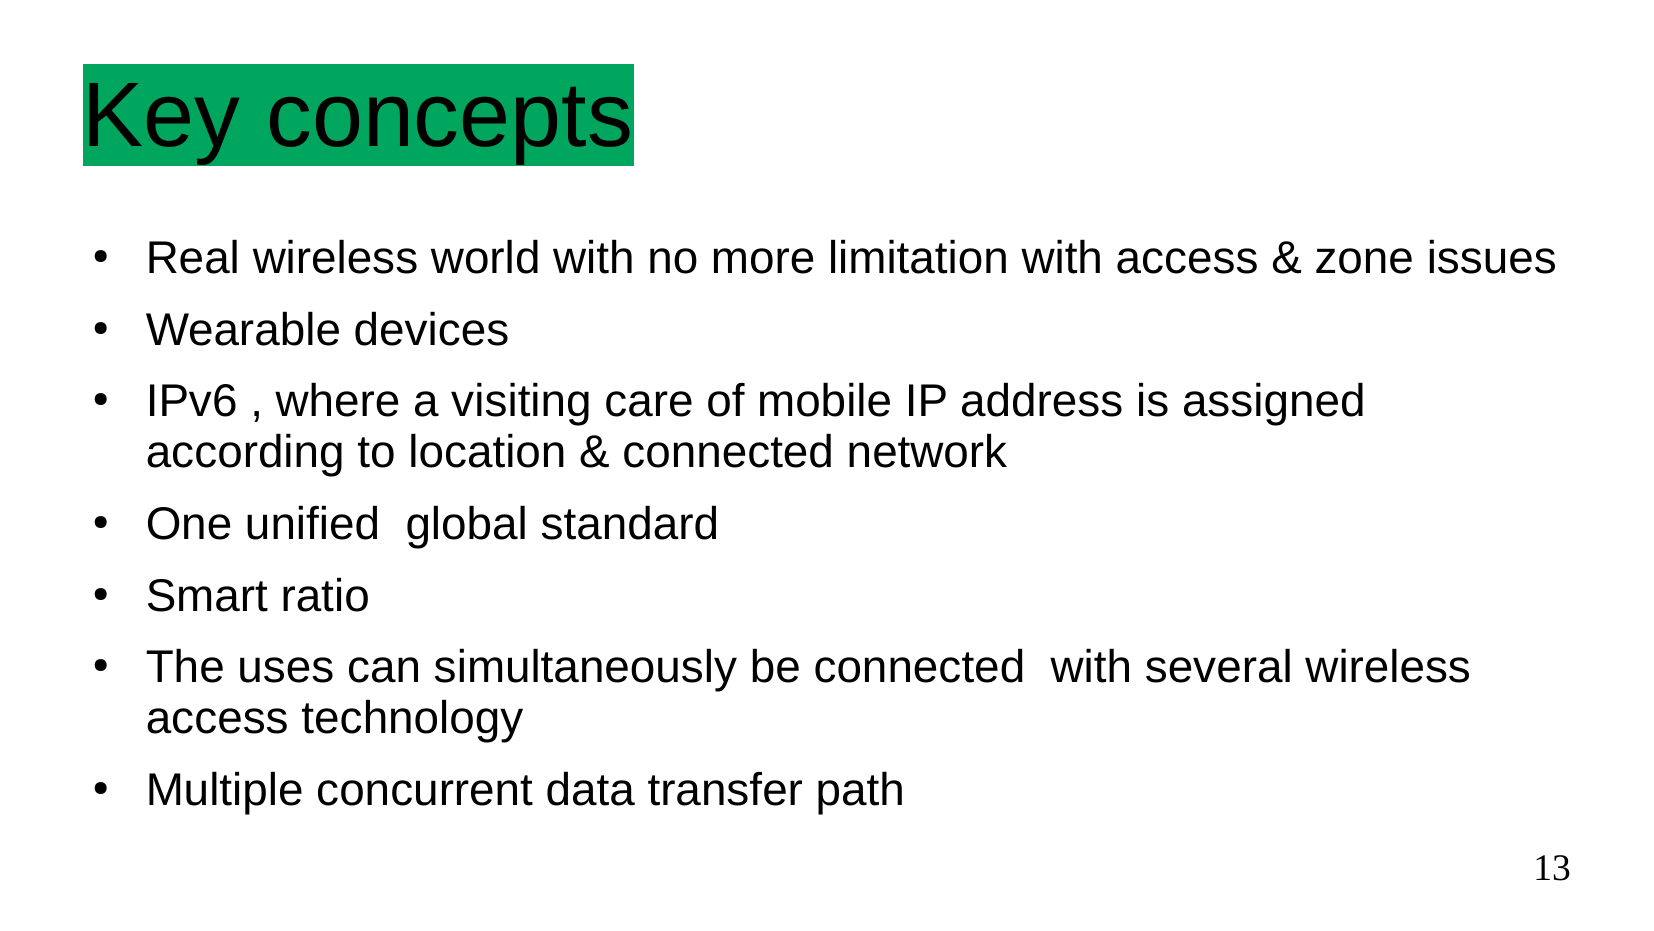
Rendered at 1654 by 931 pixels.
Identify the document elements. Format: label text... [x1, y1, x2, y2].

title Key concepts [82, 37, 1571, 193]
list Real wireless world with no more limitation with access & zone issues Wearable devices IPv6 , where a visiting care of mobile IP address is assigned according to location & connected network One unified global standard Smart ratio The uses can simultaneously be connected with several wireless access technology Multiple concurrent data transfer path [75, 232, 1564, 825]
text_box 13 [1185, 847, 1571, 912]
